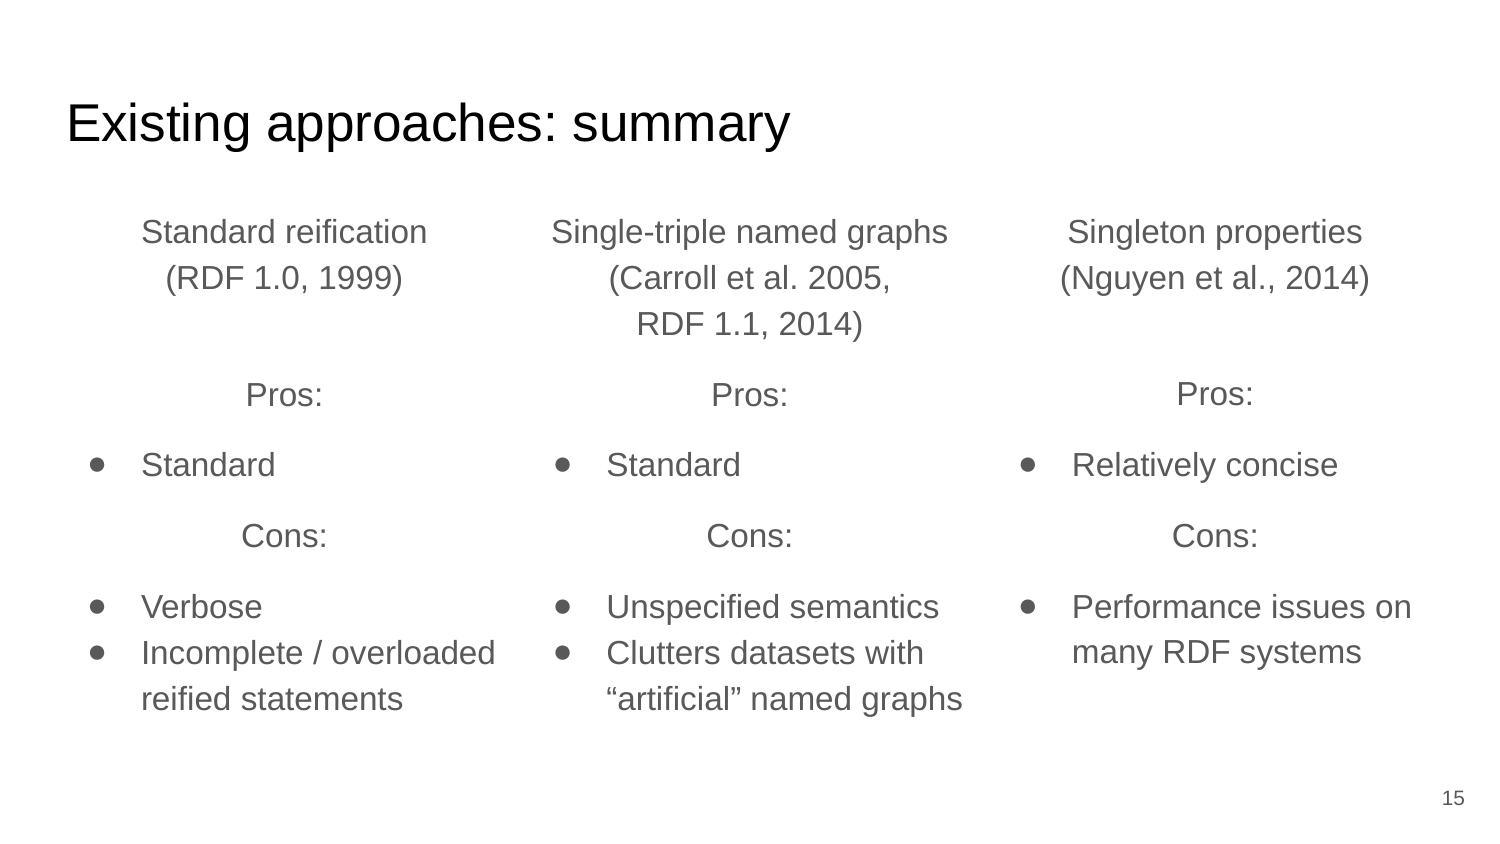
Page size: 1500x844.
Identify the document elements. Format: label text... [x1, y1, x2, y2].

title Existing approaches: summary [51, 72, 1449, 167]
list Single-triple named graphs (Carroll et al. 2005, RDF 1.1, 2014) Pros: Standard Cons: Unspecified semantics Clutters datasets with “artificial” named graphs [516, 189, 981, 750]
slide_number <number> [1389, 764, 1480, 830]
list Standard reification (RDF 1.0, 1999) Pros: Standard Cons: Verbose Incomplete / overloaded reified statements [51, 189, 516, 750]
list Singleton properties (Nguyen et al., 2014) Pros: Relatively concise Cons: Performance issues on many RDF systems [981, 189, 1449, 750]
